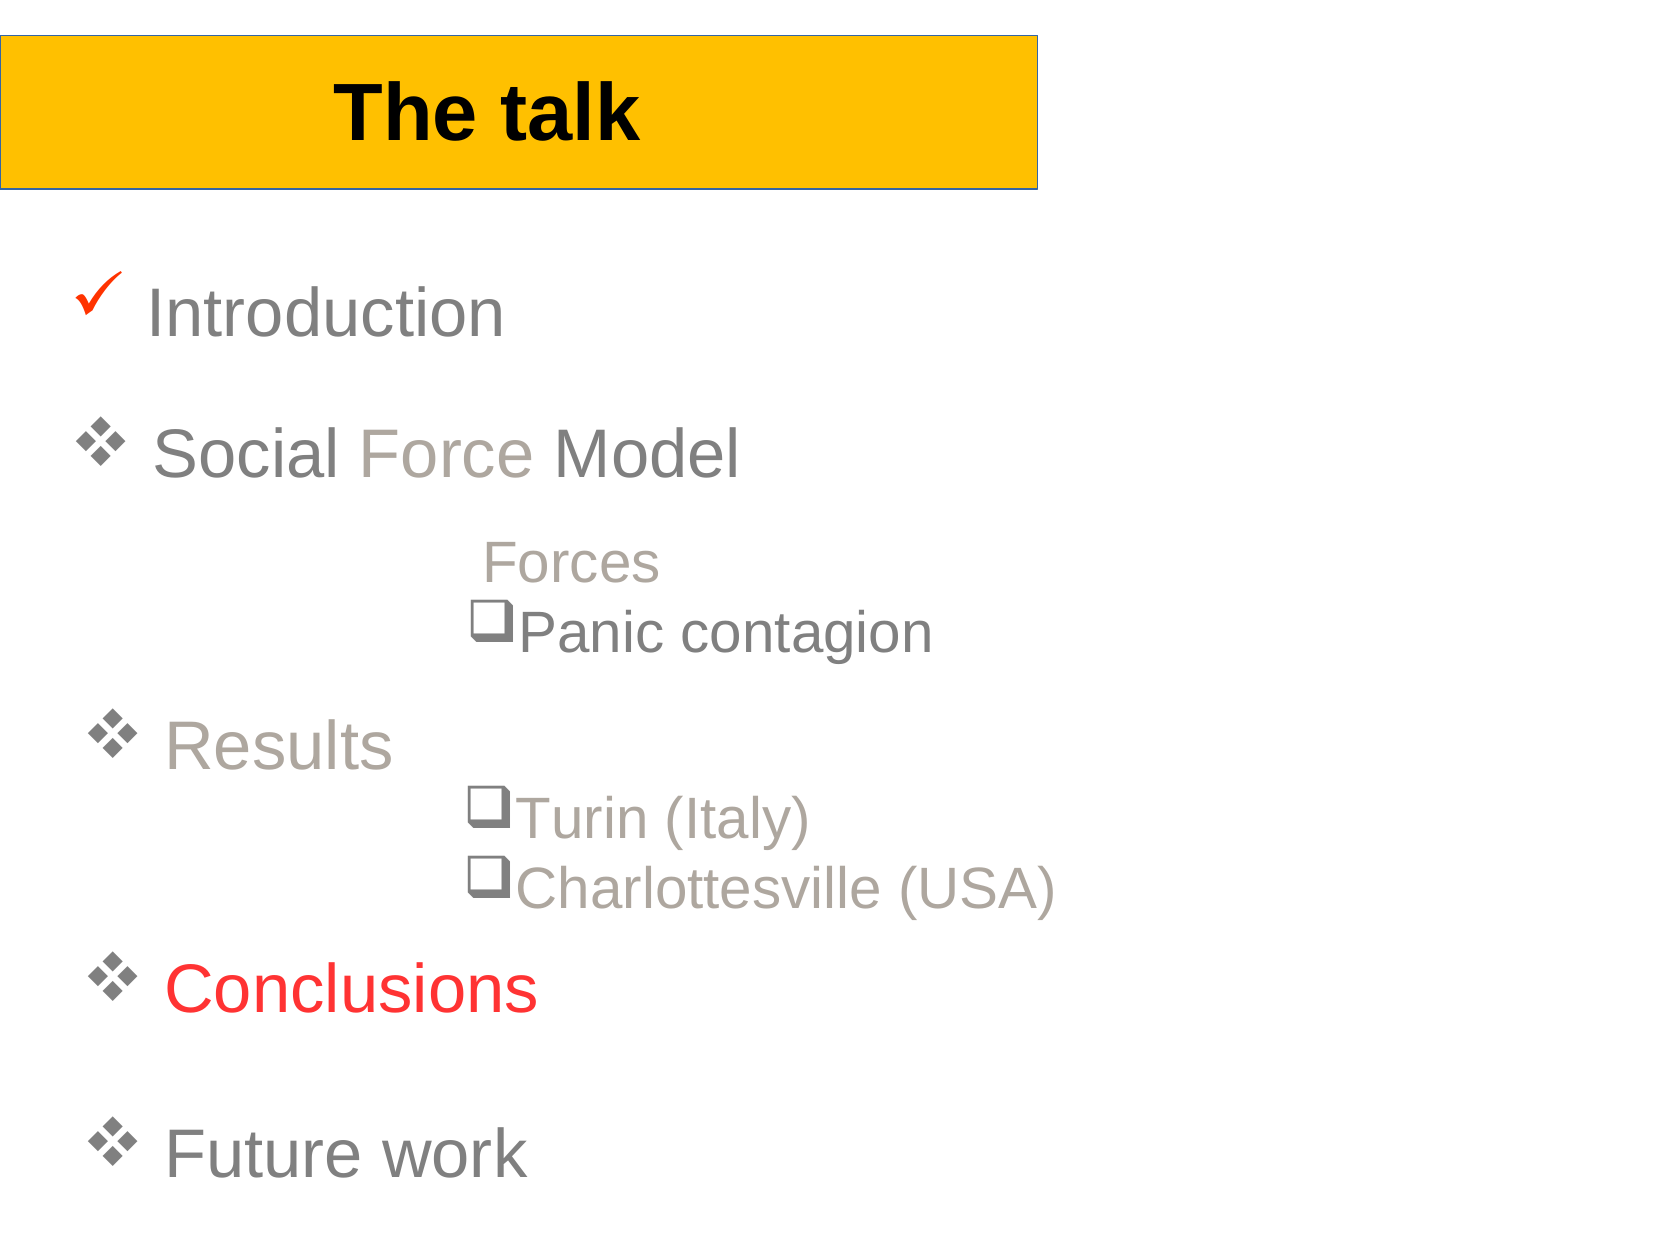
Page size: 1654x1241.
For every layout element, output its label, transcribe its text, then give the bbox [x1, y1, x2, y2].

text_box Results [82, 678, 673, 806]
text_box Turin (Italy) Charlottesville (USA) [463, 725, 1393, 930]
text_box The talk [6, 16, 968, 199]
text_box Future work [82, 1073, 780, 1227]
text_box [0, 35, 6, 189]
text_box Social Force Model [70, 373, 1225, 528]
text_box Conclusions [82, 921, 673, 1048]
text_box Introduction [70, 245, 910, 372]
text_box Forces Panic contagion [466, 485, 1542, 702]
text_box [968, 35, 1038, 189]
